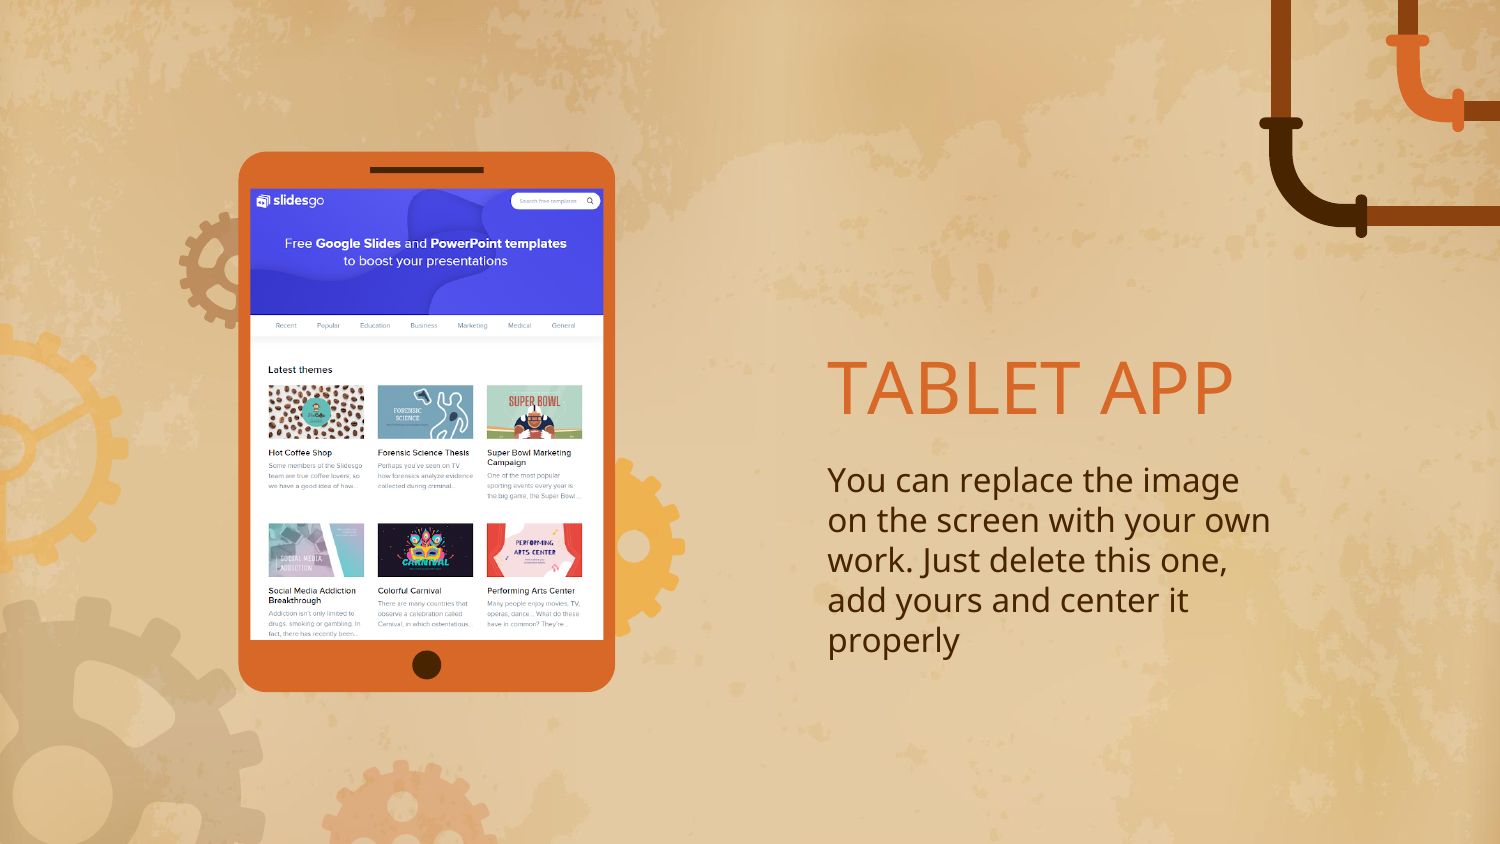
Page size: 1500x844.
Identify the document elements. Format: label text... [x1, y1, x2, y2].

subtitle You can replace the image on the screen with your own work. Just delete this one, add yours and center it properly [812, 444, 1292, 629]
picture [251, 189, 603, 640]
title TABLET APP [812, 214, 1292, 444]
text_box [178, 151, 686, 693]
